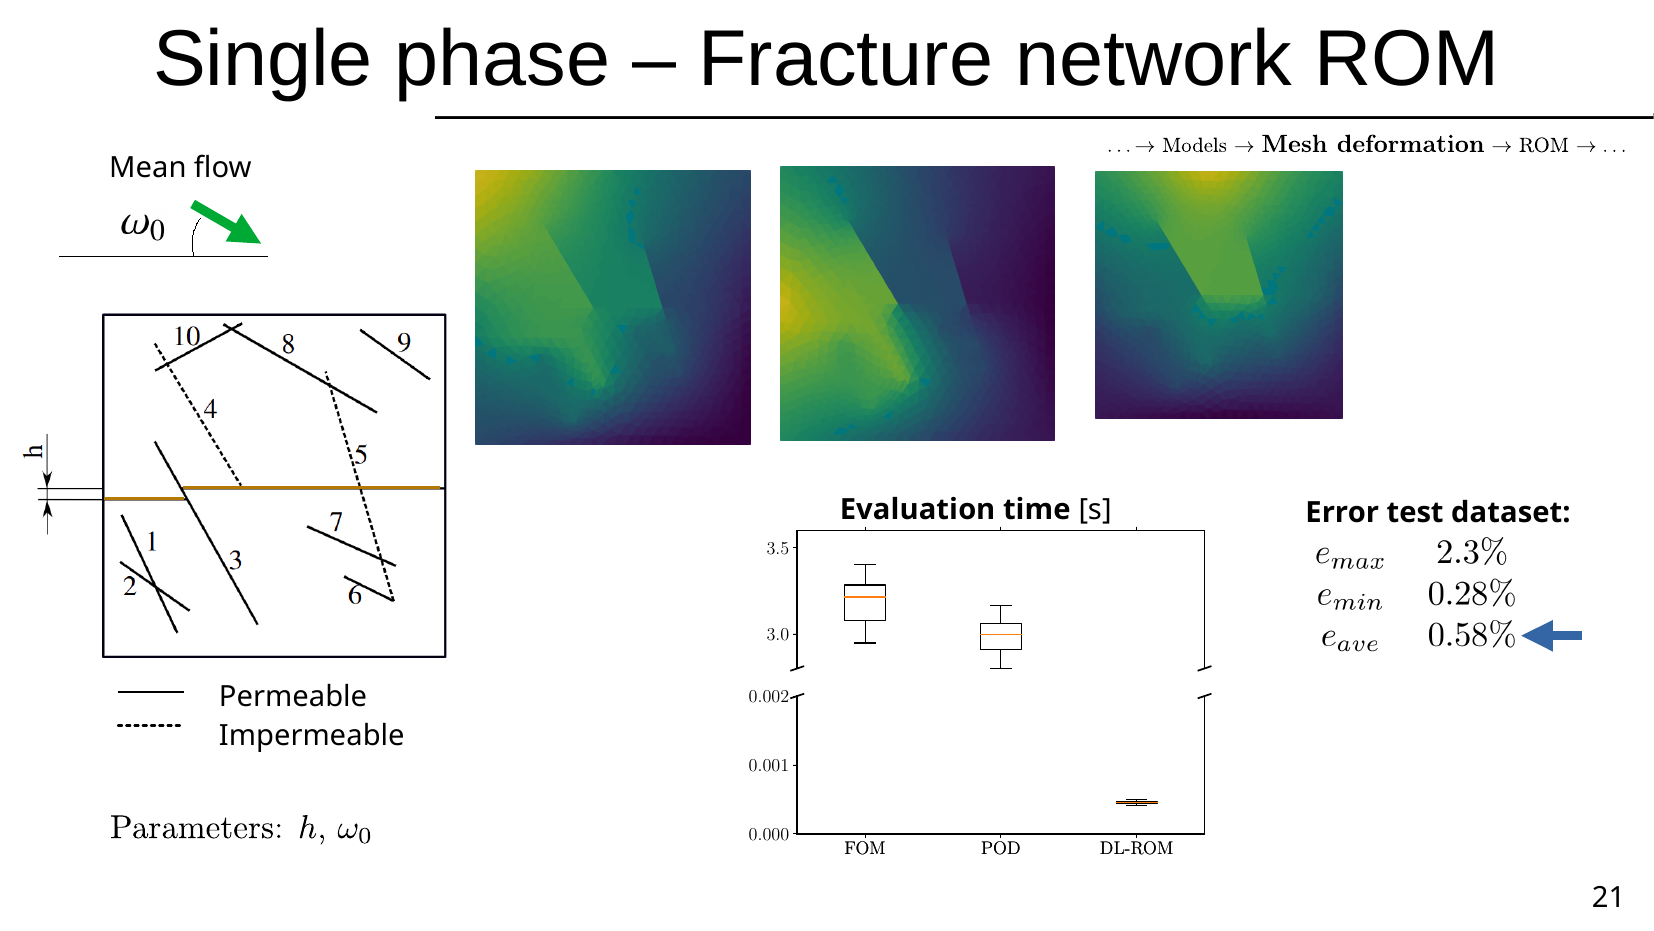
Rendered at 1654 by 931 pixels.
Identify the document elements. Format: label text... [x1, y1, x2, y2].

text_box Permeable Impermeable [204, 667, 445, 781]
picture [111, 815, 371, 845]
text_box Mean flow [94, 138, 331, 209]
picture [1309, 541, 1521, 658]
picture [13, 298, 463, 674]
picture [780, 166, 1055, 441]
picture [1107, 133, 1626, 154]
text_box Evaluation time [s] [825, 481, 1173, 562]
picture [732, 509, 1228, 875]
picture [1095, 171, 1343, 419]
title Single phase – Fracture network ROM [0, 0, 1654, 117]
picture [117, 207, 169, 245]
text_box Error test dataset: [1290, 483, 1622, 541]
picture [475, 170, 751, 445]
